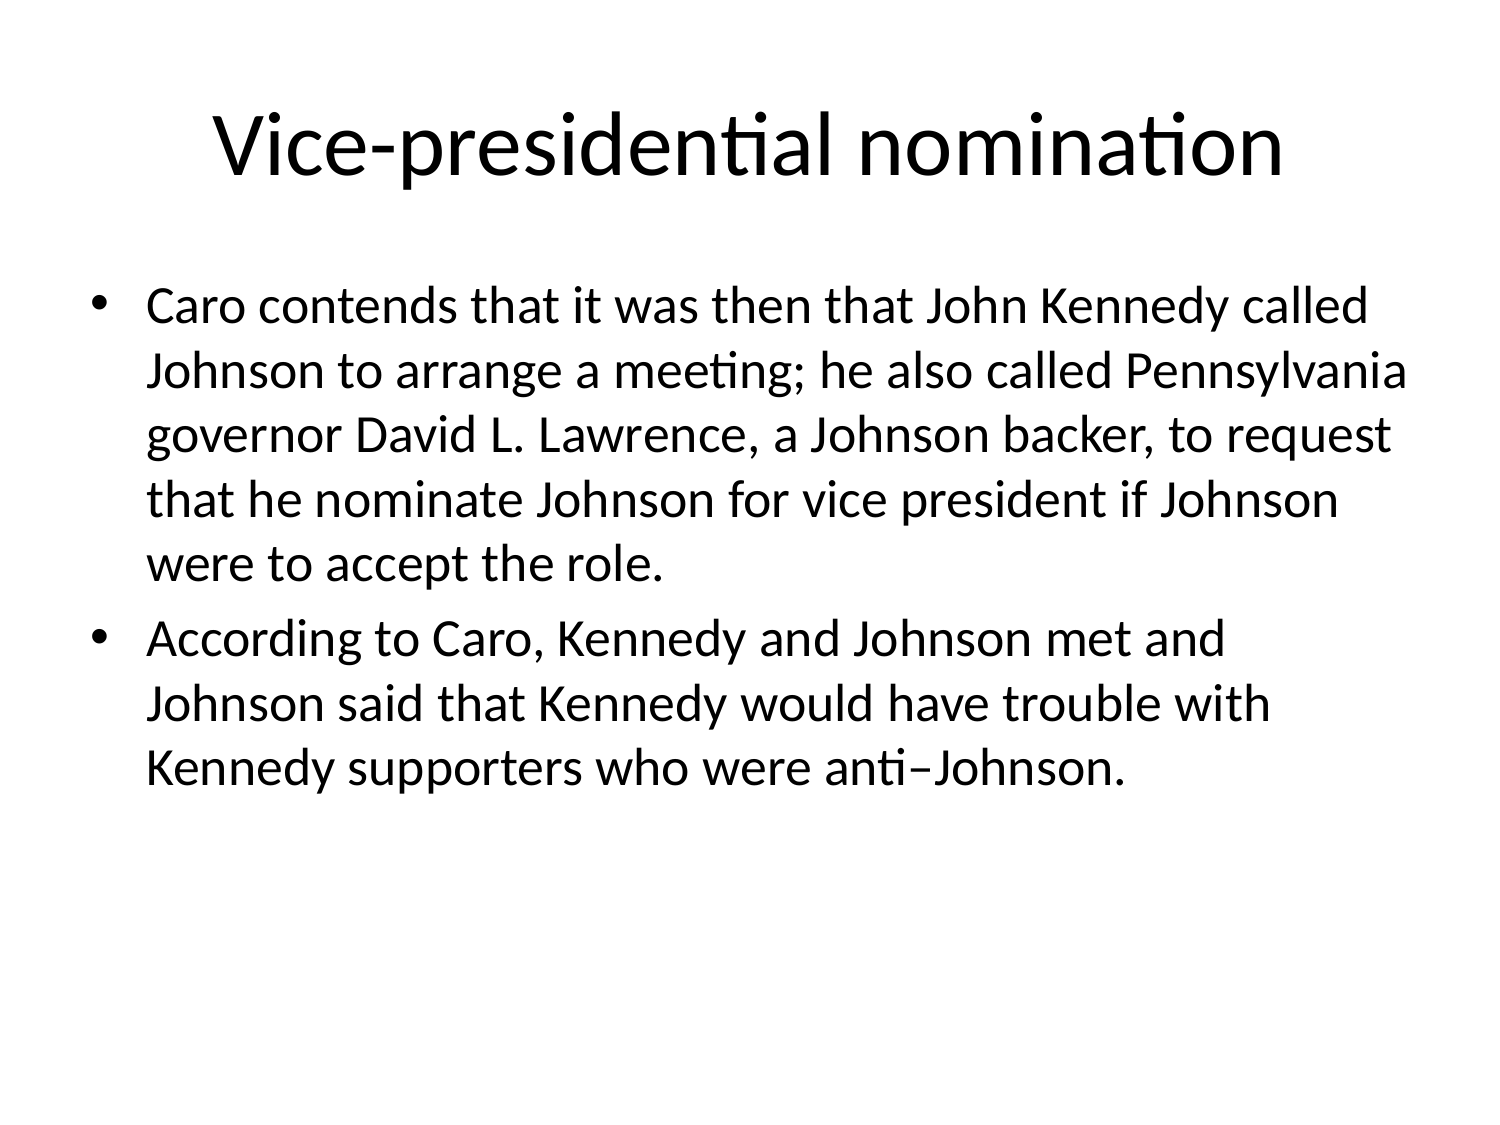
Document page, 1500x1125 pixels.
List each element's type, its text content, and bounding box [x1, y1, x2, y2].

list Caro contends that it was then that John Kennedy called Johnson to arrange a meeting; he also called Pennsylvania governor David L. Lawrence, a Johnson backer, to request that he nominate Johnson for vice president if Johnson were to accept the role. According to Caro, Kennedy and Johnson met and Johnson said that Kennedy would have trouble with Kennedy supporters who were anti–Johnson. [75, 262, 1425, 1005]
title Vice-presidential nomination [75, 45, 1425, 233]
